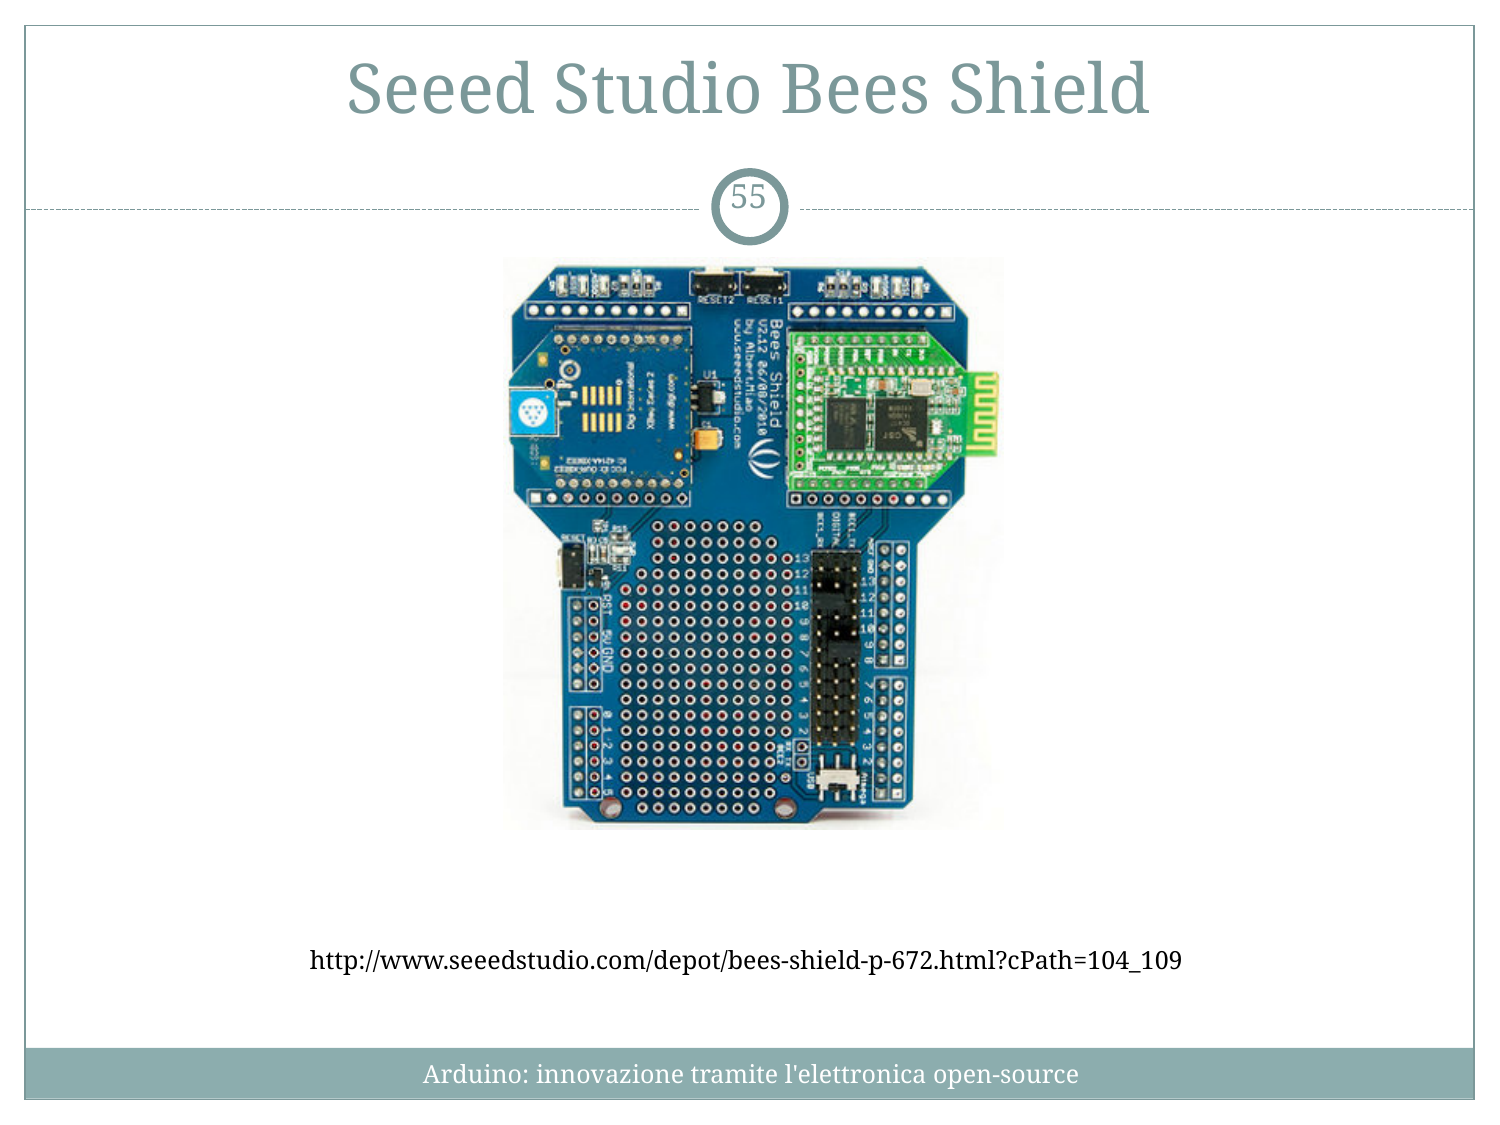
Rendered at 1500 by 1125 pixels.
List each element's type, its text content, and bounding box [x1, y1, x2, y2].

picture [503, 257, 1004, 830]
footer Arduino: innovazione tramite l'elettronica open-source [50, 1051, 1454, 1112]
title Seeed Studio Bees Shield [49, 37, 1450, 162]
list http://www.seeedstudio.com/depot/bees-shield-p-672.html?cPath=104_109 [49, 937, 1445, 1020]
slide_number <numero> [715, 168, 791, 241]
